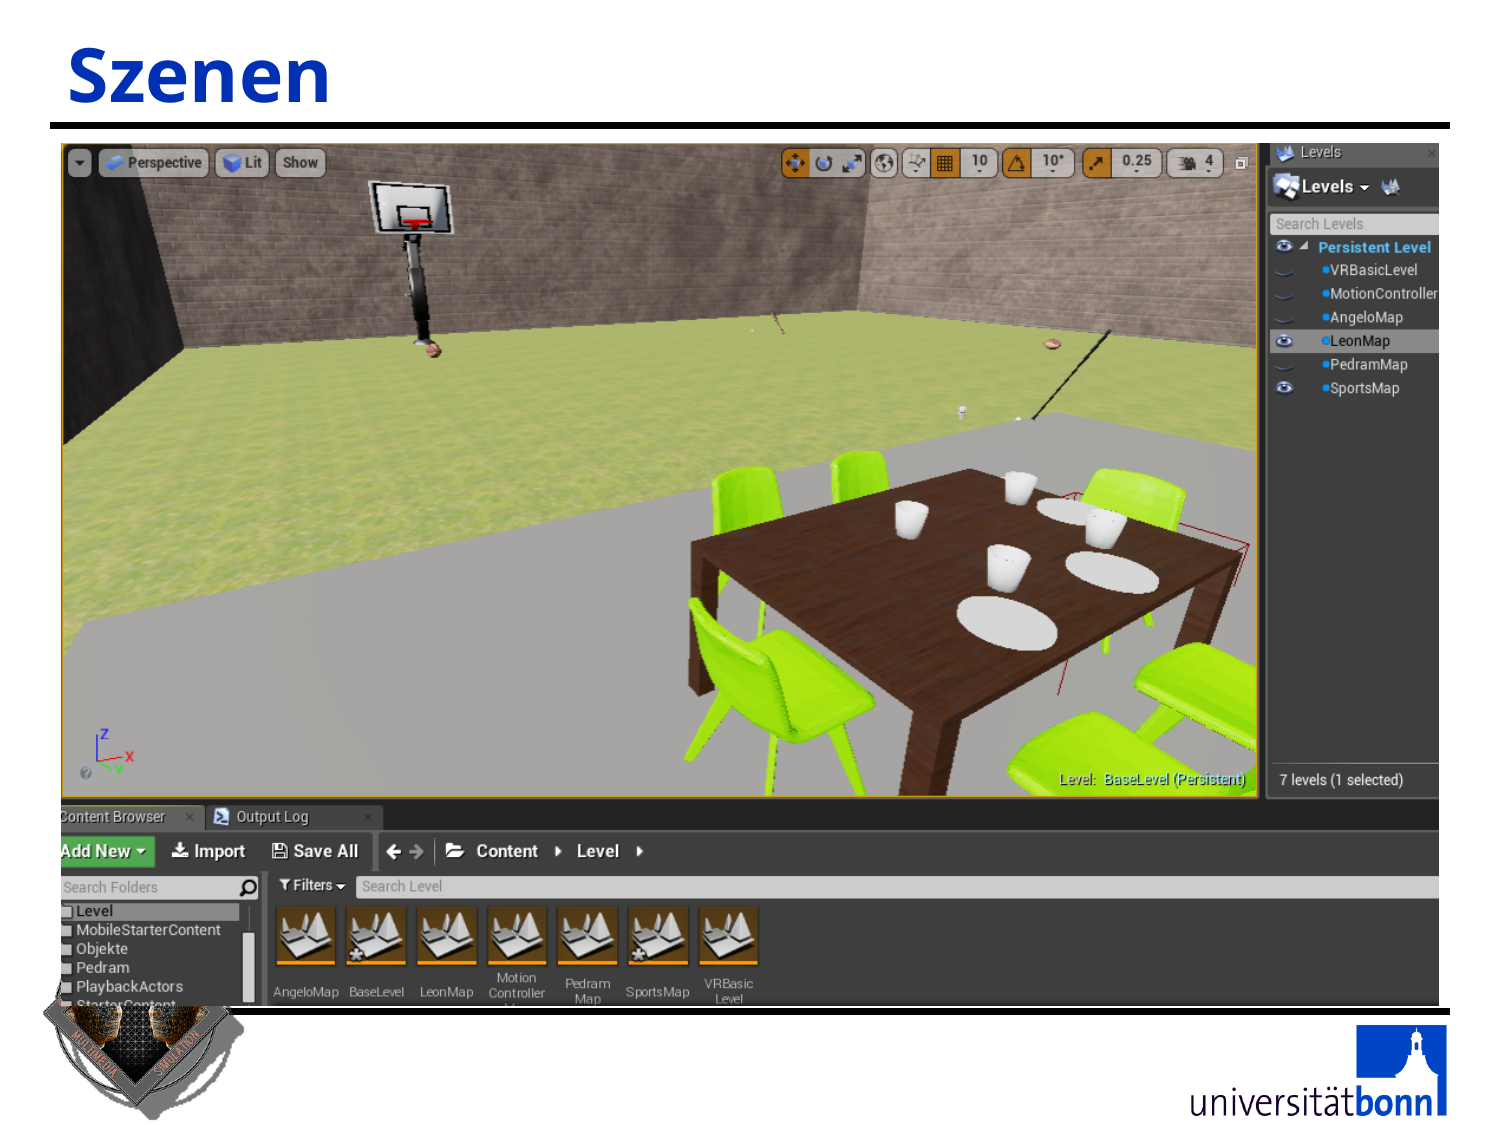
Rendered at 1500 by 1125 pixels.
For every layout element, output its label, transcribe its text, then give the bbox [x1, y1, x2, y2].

title Szenen [53, 18, 1447, 126]
picture [1189, 1023, 1448, 1117]
picture [41, 143, 1439, 1106]
